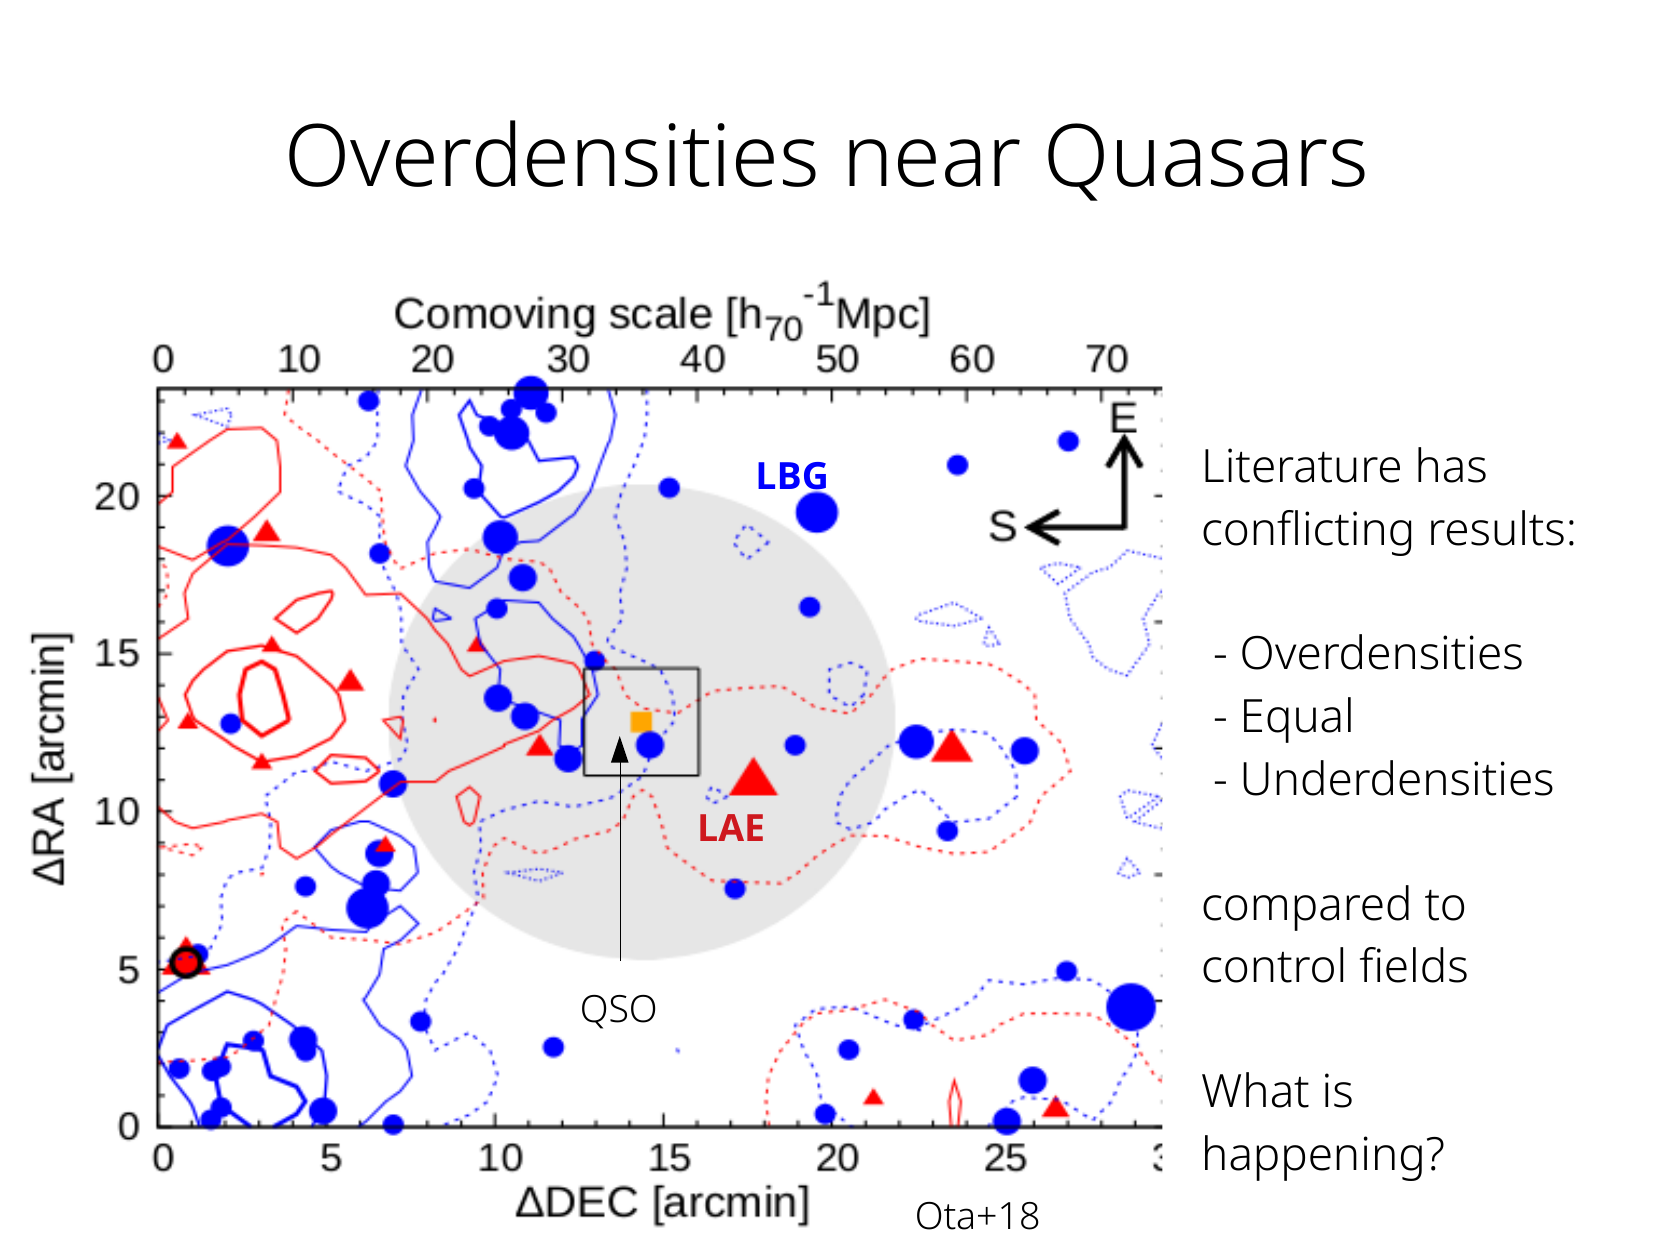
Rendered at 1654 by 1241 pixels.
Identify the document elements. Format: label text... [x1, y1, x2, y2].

text_box QSO [525, 975, 713, 1032]
text_box LAE [637, 793, 826, 853]
picture [4, 262, 1163, 1236]
text_box Ota+18 [900, 1182, 1163, 1240]
title Overdensities near Quasars [82, 49, 1571, 257]
text_box Literature has conflicting results: - Overdensities - Equal - Underdensities compared to control fields What is happening? [1186, 426, 1599, 1057]
text_box LBG [698, 442, 887, 502]
